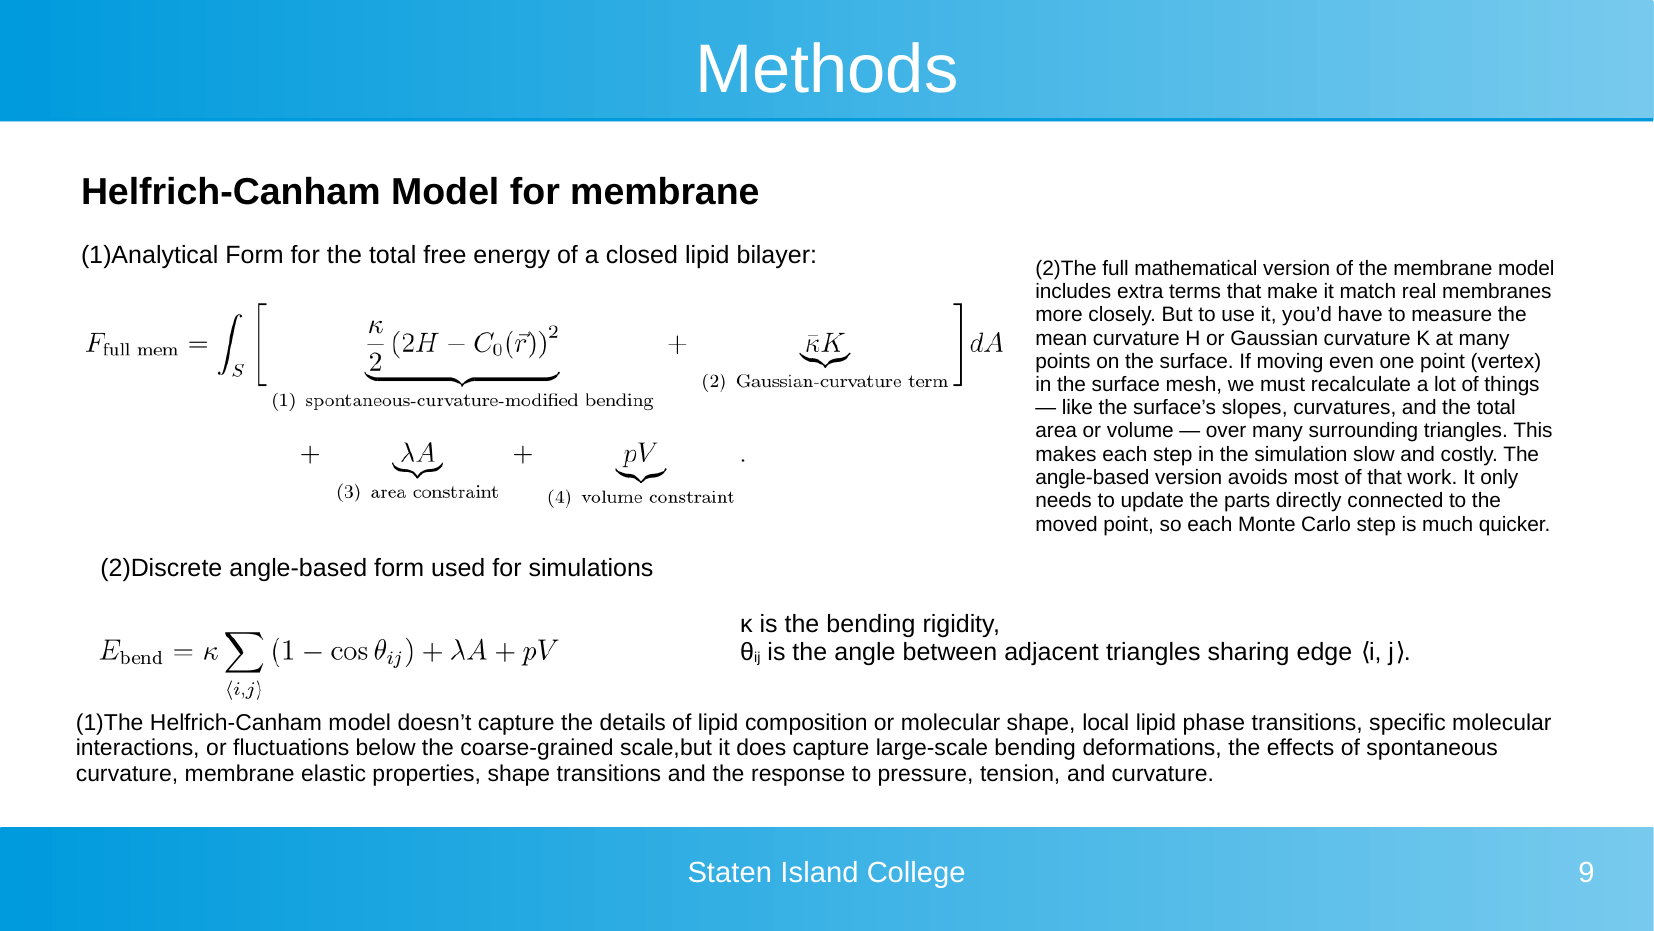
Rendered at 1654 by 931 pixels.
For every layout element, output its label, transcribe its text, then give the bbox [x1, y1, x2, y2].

picture [90, 623, 566, 702]
text_box (1)The Helfrich-Canham model doesn’t capture the details of lipid composition or molecular shape, local lipid phase transitions, specific molecular interactions, or fluctuations below the coarse-grained scale,but it does capture large-scale bending deformations, the effects of spontaneous curvature, membrane elastic properties, shape transitions and the response to pressure, tension, and curvature. [61, 702, 1573, 800]
text_box Helfrich-Canham Model for membrane (1)Analytical Form for the total free energy of a closed lipid bilayer: [66, 163, 972, 279]
text_box (2)The full mathematical version of the membrane model includes extra terms that make it match real membranes more closely. But to use it, you’d have to measure the mean curvature H or Gaussian curvature K at many points on the surface. If moving even one point (vertex) in the surface mesh, we must recalculate a lot of things — like the surface’s slopes, curvatures, and the total area or volume — over many surrounding triangles. This makes each step in the simulation slow and costly. The angle-based version avoids most of that work. It only needs to update the parts directly connected to the moved point, so each Monte Carlo step is much quicker. [1020, 248, 1571, 548]
title Methods [59, 29, 1595, 108]
picture [84, 293, 1004, 523]
text_box κ is the bending rigidity, θij is the angle between adjacent triangles sharing edge ⟨i, j⟩. [725, 602, 1448, 673]
text_box (2)Discrete angle-based form used for simulations [85, 545, 744, 603]
